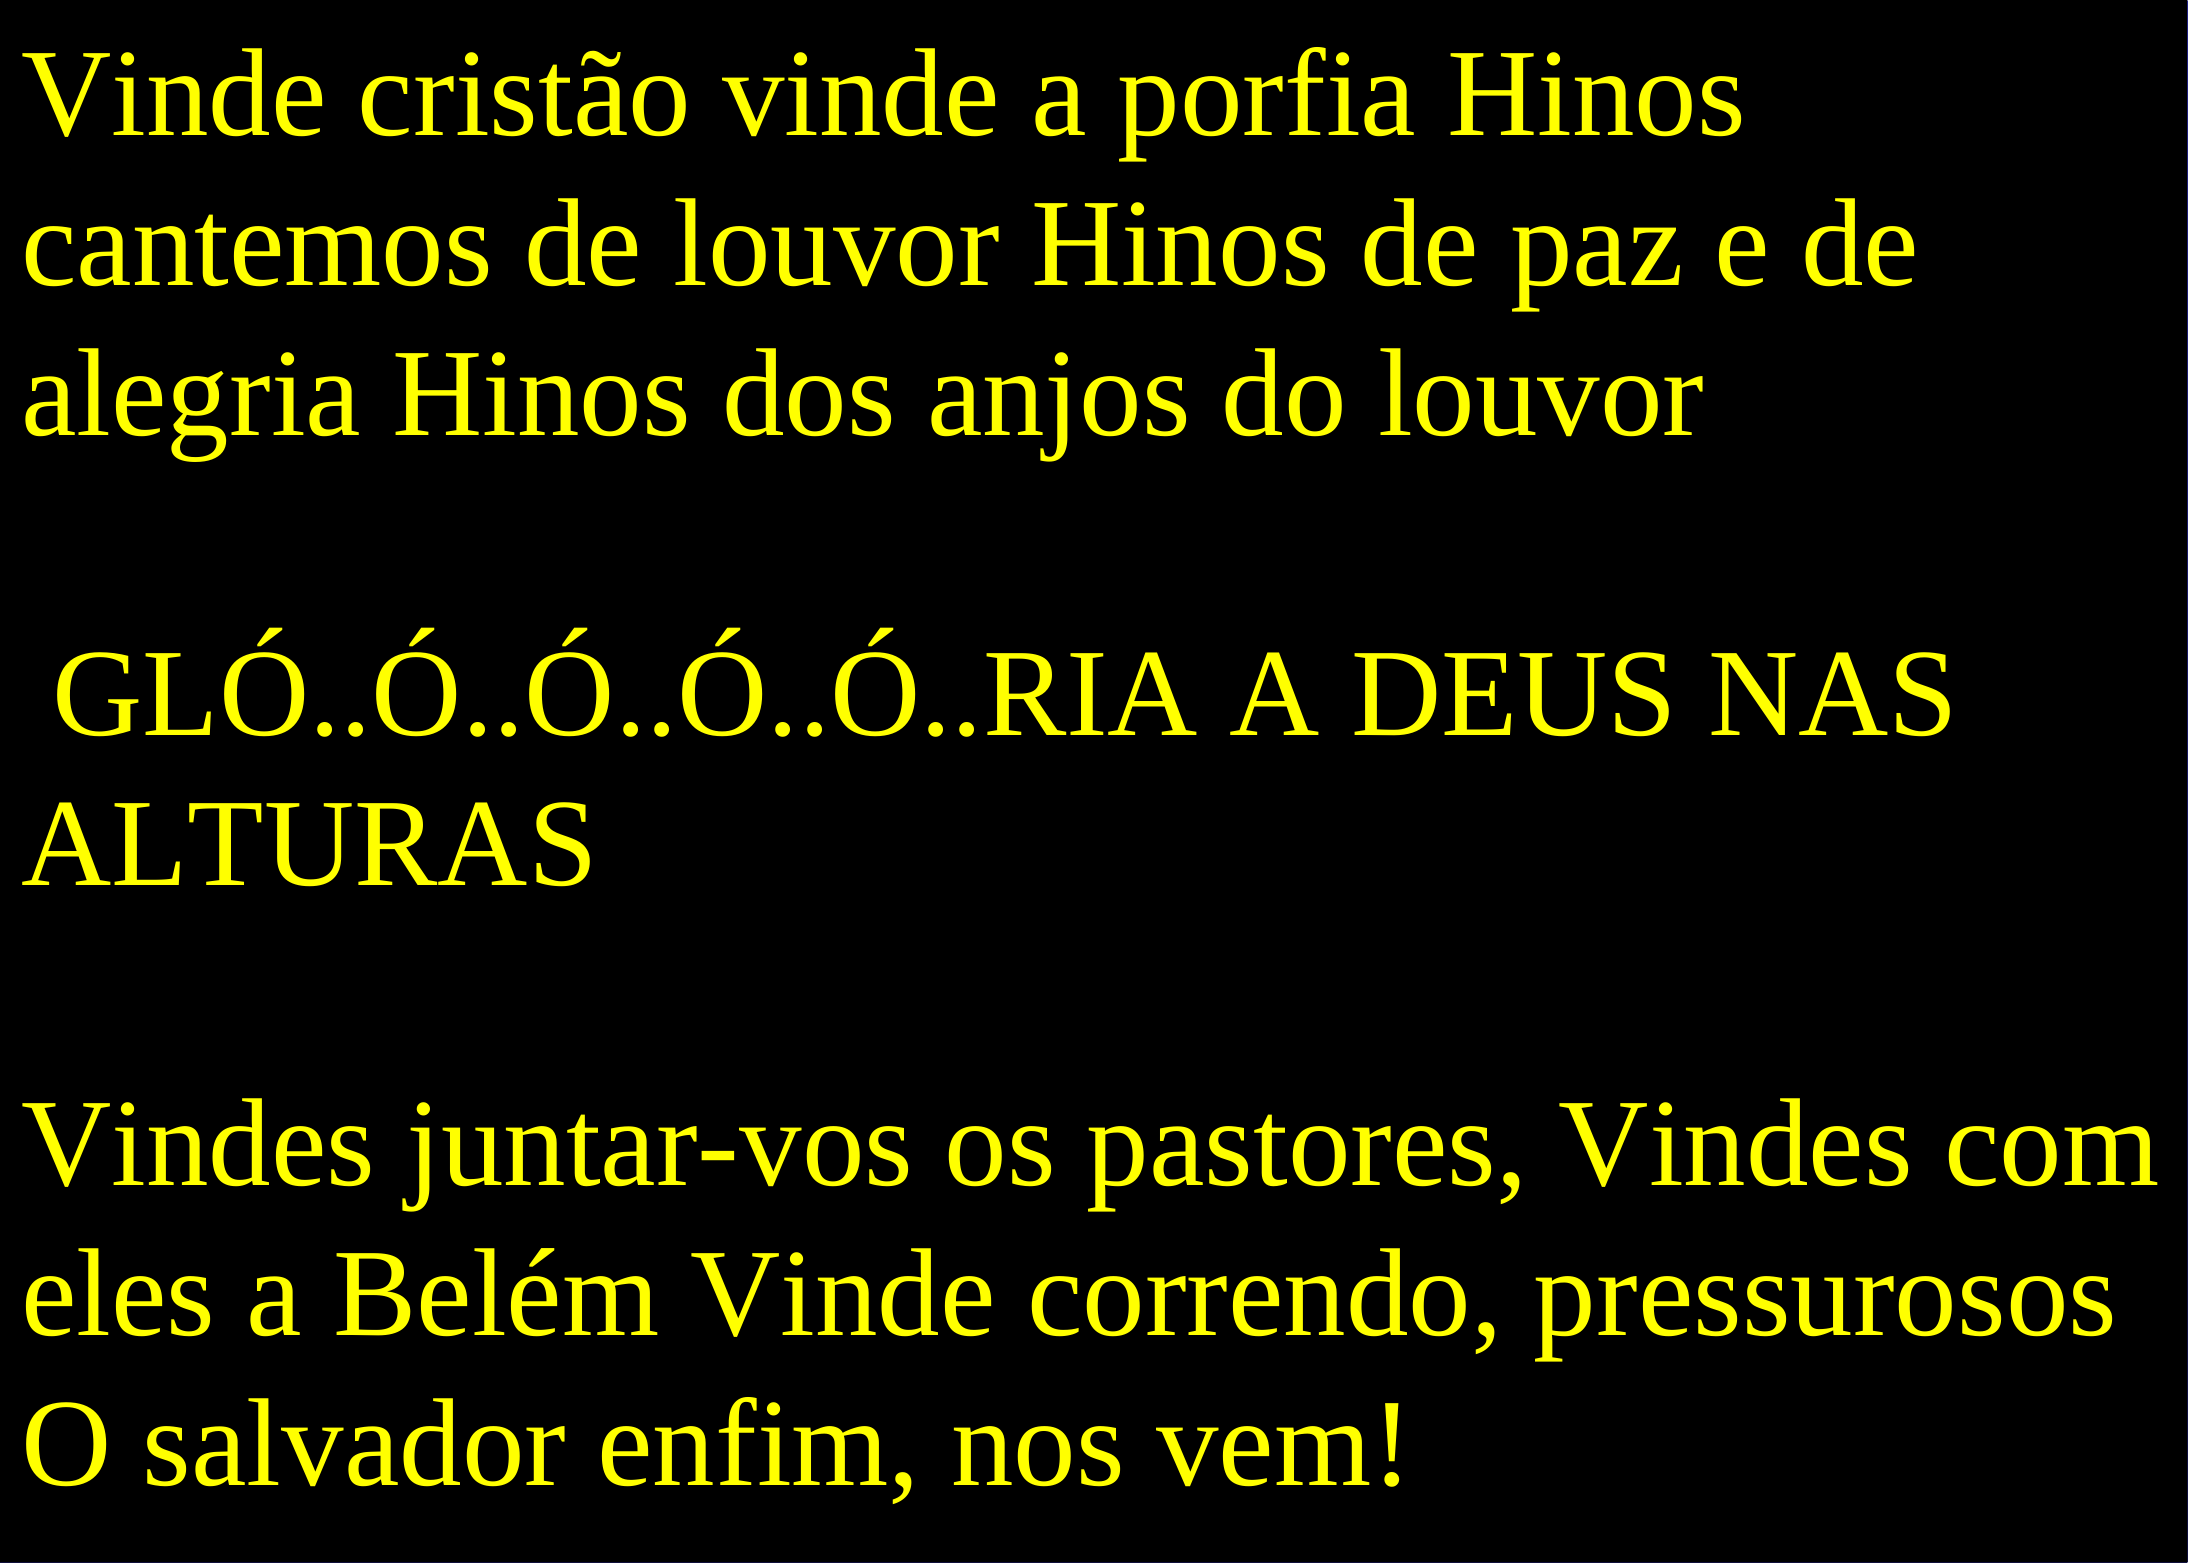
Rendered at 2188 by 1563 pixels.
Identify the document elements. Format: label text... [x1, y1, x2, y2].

title Vinde cristão vinde a porfia Hinos cantemos de louvor Hinos de paz e de alegria Hinos dos anjos do louvor GLÓ..Ó..Ó..Ó..Ó..RIA A DEUS NAS ALTURAS Vindes juntar-vos os pastores, Vindes com eles a Belém Vinde correndo, pressurosos O salvador enfim, nos vem! [0, 0, 2188, 1563]
